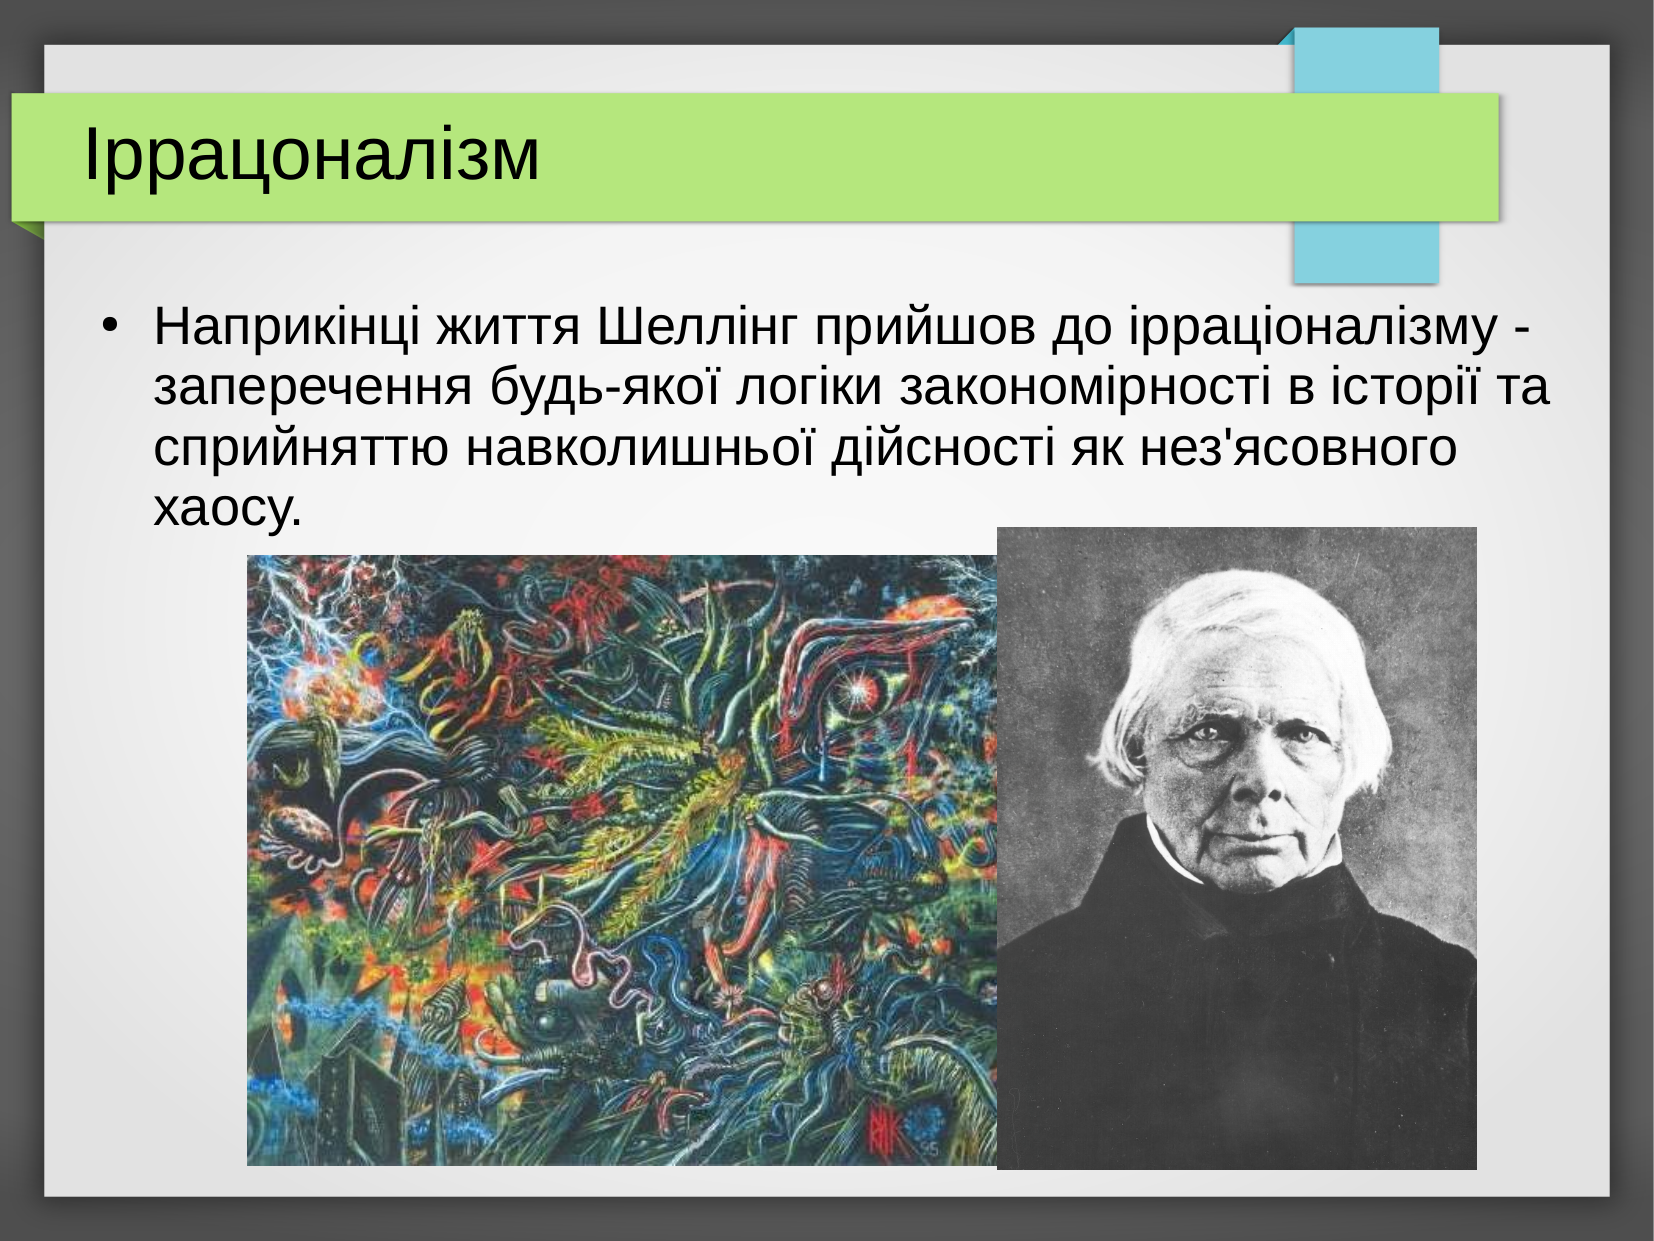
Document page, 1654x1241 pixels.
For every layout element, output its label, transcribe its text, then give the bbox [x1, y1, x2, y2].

list Наприкінці життя Шеллінг прийшов до ірраціоналізму - заперечення будь-якої логіки закономірності в історії та сприйняттю навколишньої дійсності як нез'ясовного хаосу. [82, 295, 1571, 1015]
title Іррацоналізм [82, 94, 1264, 213]
picture [0, 0, 1654, 1241]
